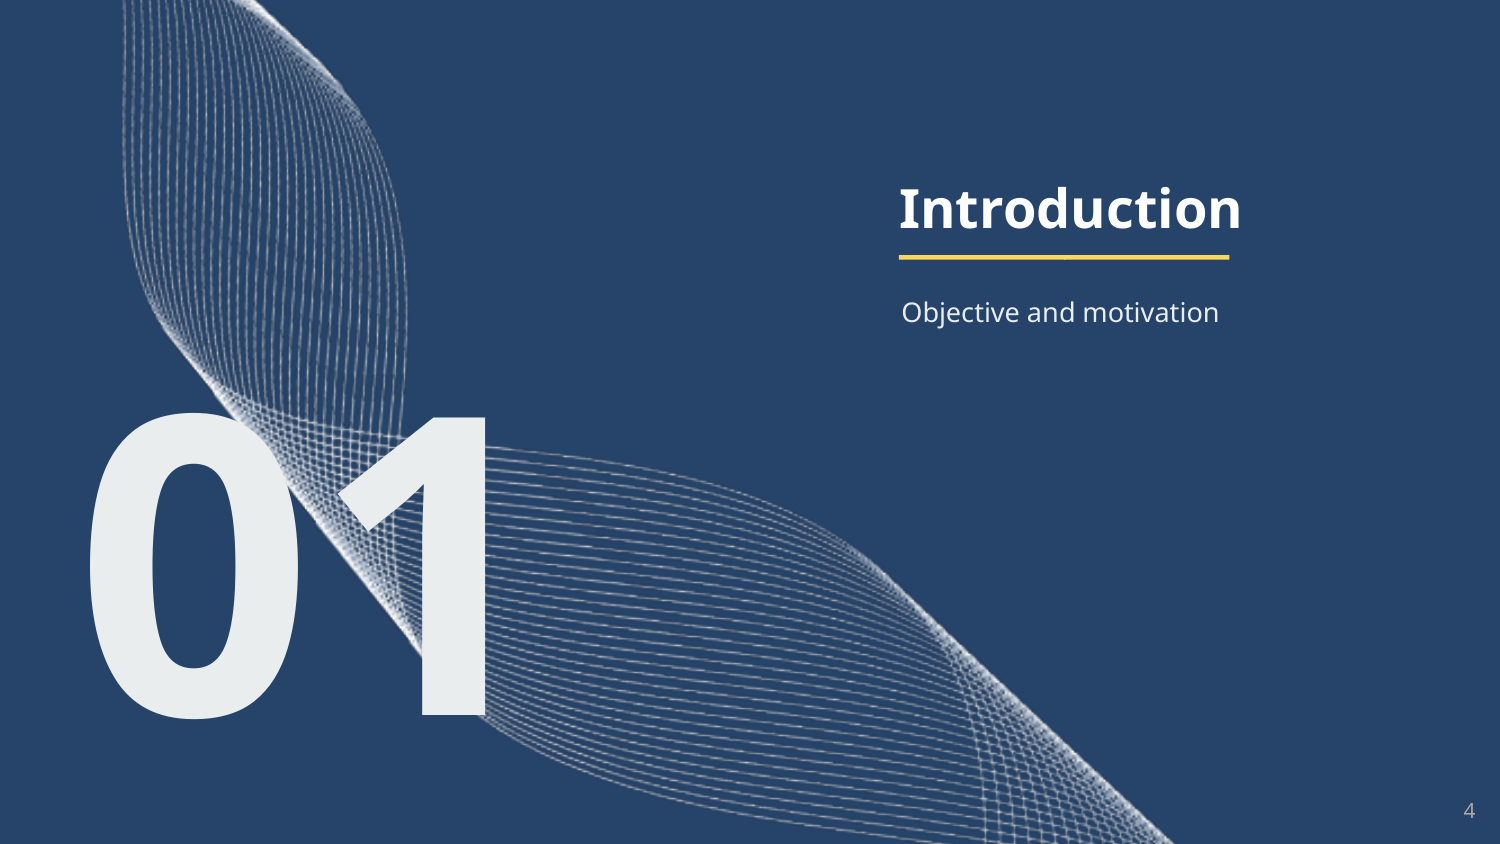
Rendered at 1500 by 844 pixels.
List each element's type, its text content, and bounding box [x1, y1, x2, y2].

title 01 [60, 283, 617, 764]
title Introduction [884, 159, 1453, 248]
list Objective and motivation [886, 275, 1369, 612]
picture [0, 0, 1222, 844]
slide_number <number> [1400, 779, 1491, 844]
